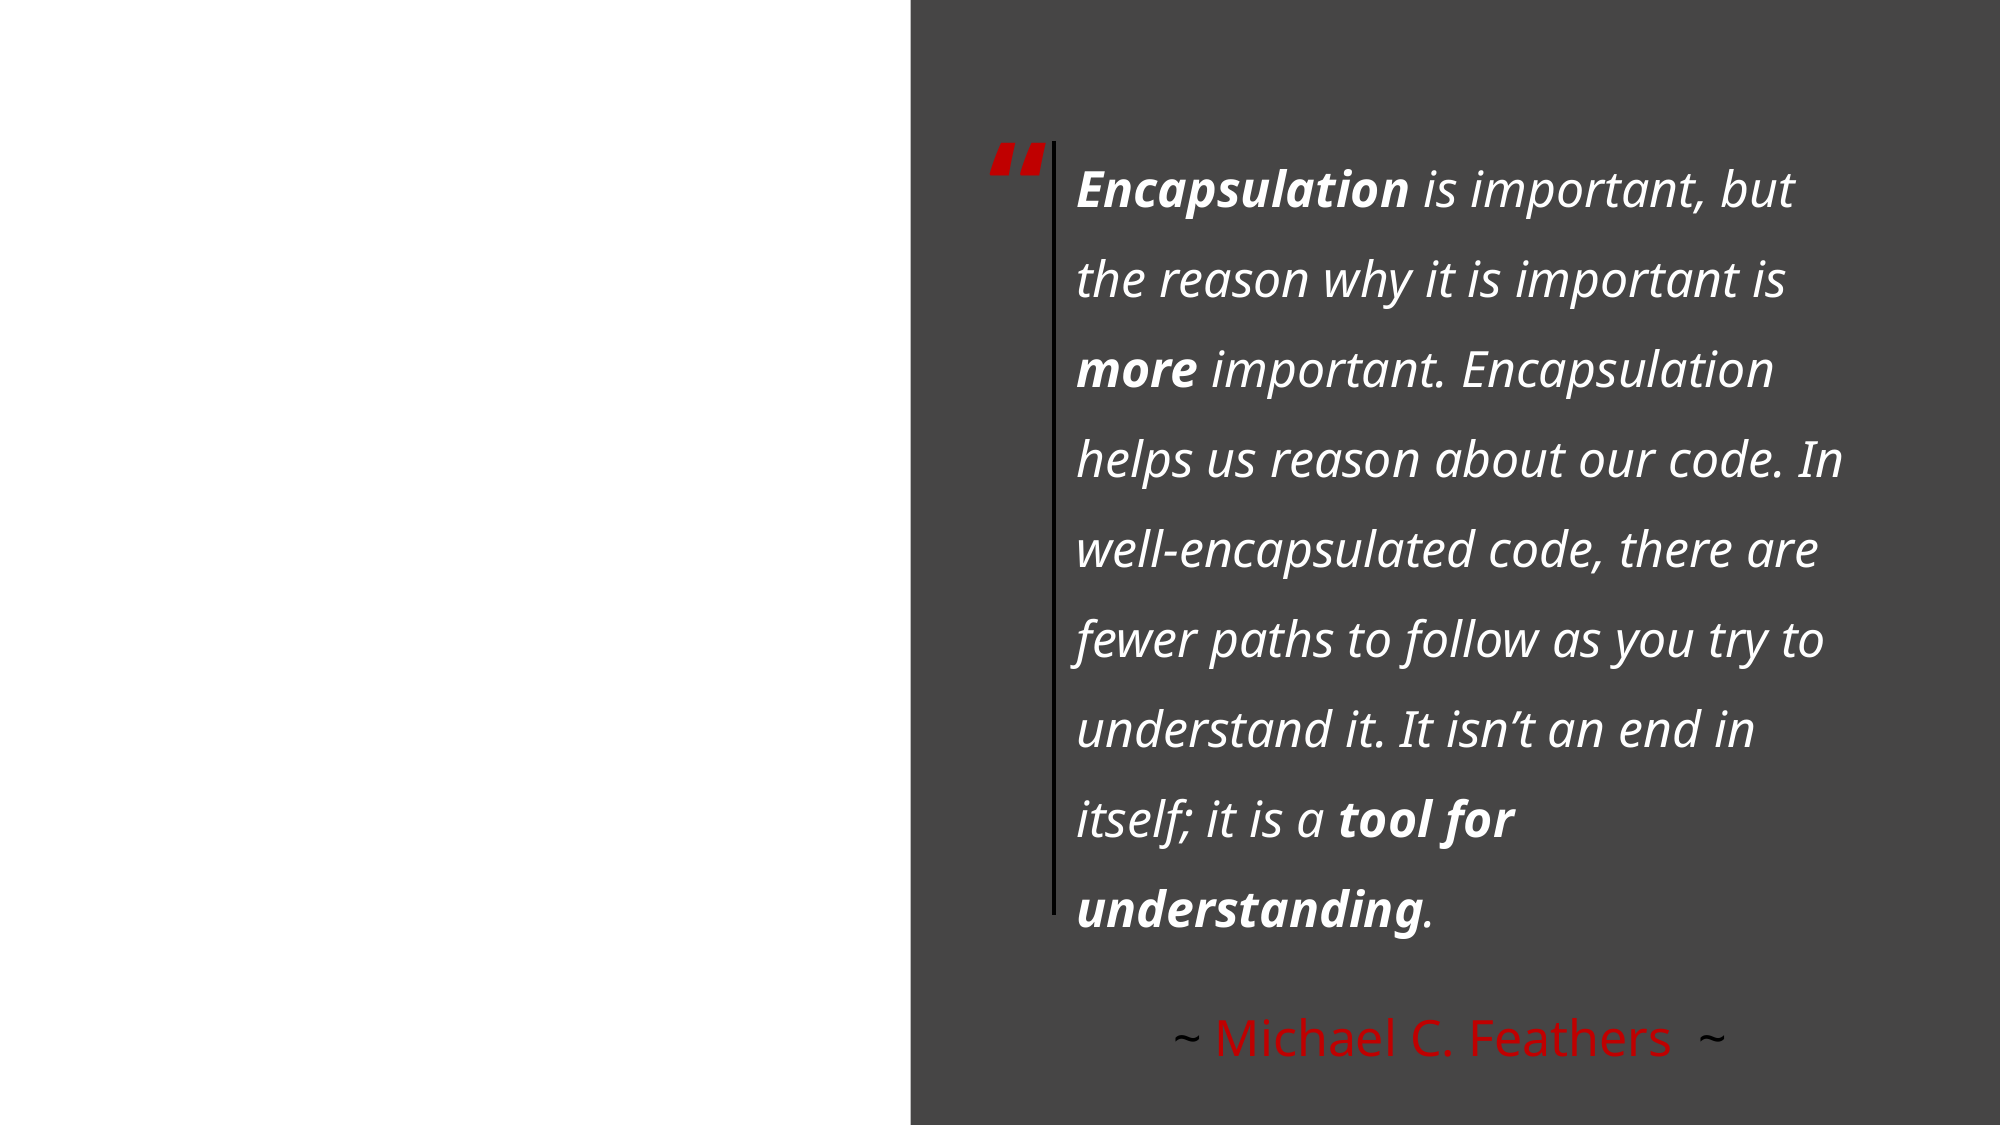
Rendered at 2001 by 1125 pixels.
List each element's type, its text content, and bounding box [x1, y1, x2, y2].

text_box Encapsulation is important, but the reason why it is important is more important. Encapsulation helps us reason about our code. In well-encapsulated code, there are fewer paths to follow as you try to understand it. It isn’t an end in itself; it is a tool for understanding. [1061, 119, 1872, 1032]
text_box “ [973, 97, 1055, 275]
text_box [911, 0, 2000, 1125]
text_box ~ Michael C. Feathers ~ [1044, 999, 1856, 1075]
